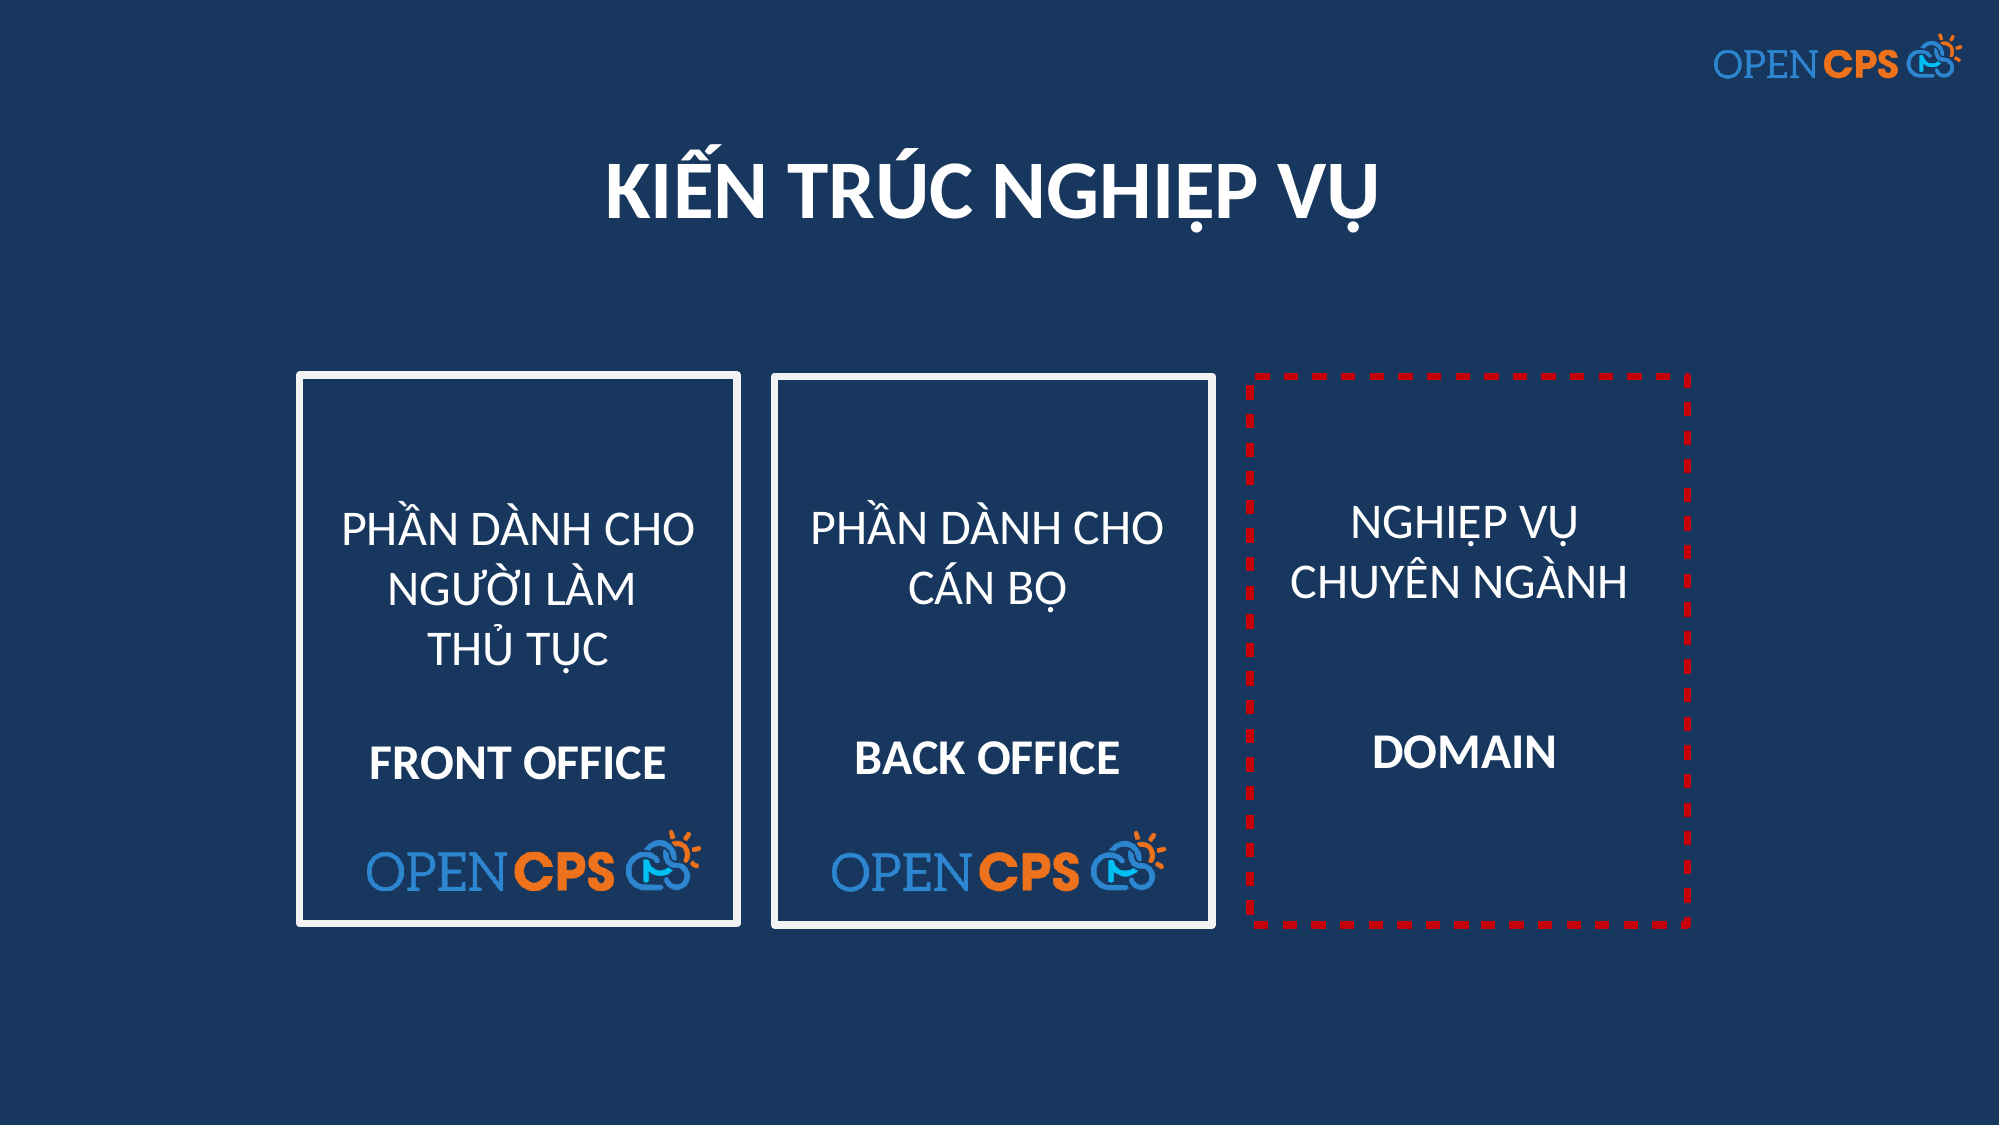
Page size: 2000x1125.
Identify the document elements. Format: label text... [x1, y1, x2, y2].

text_box [774, 376, 1213, 925]
text_box NGHIỆP VỤ CHUYÊN NGÀNH DOMAIN [1246, 481, 1684, 787]
text_box PHẦN DÀNH CHO NGƯỜI LÀM THỦ TỤC FRONT OFFICE [299, 487, 737, 798]
text_box PHẦN DÀNH CHO CÁN BỘ BACK OFFICE [769, 487, 1207, 793]
picture [360, 824, 706, 900]
picture [825, 825, 1171, 901]
text_box KIẾN TRÚC NGHIỆP VỤ [590, 127, 1397, 243]
text_box [299, 375, 738, 924]
picture [1709, 29, 1966, 85]
text_box [1250, 376, 1688, 925]
